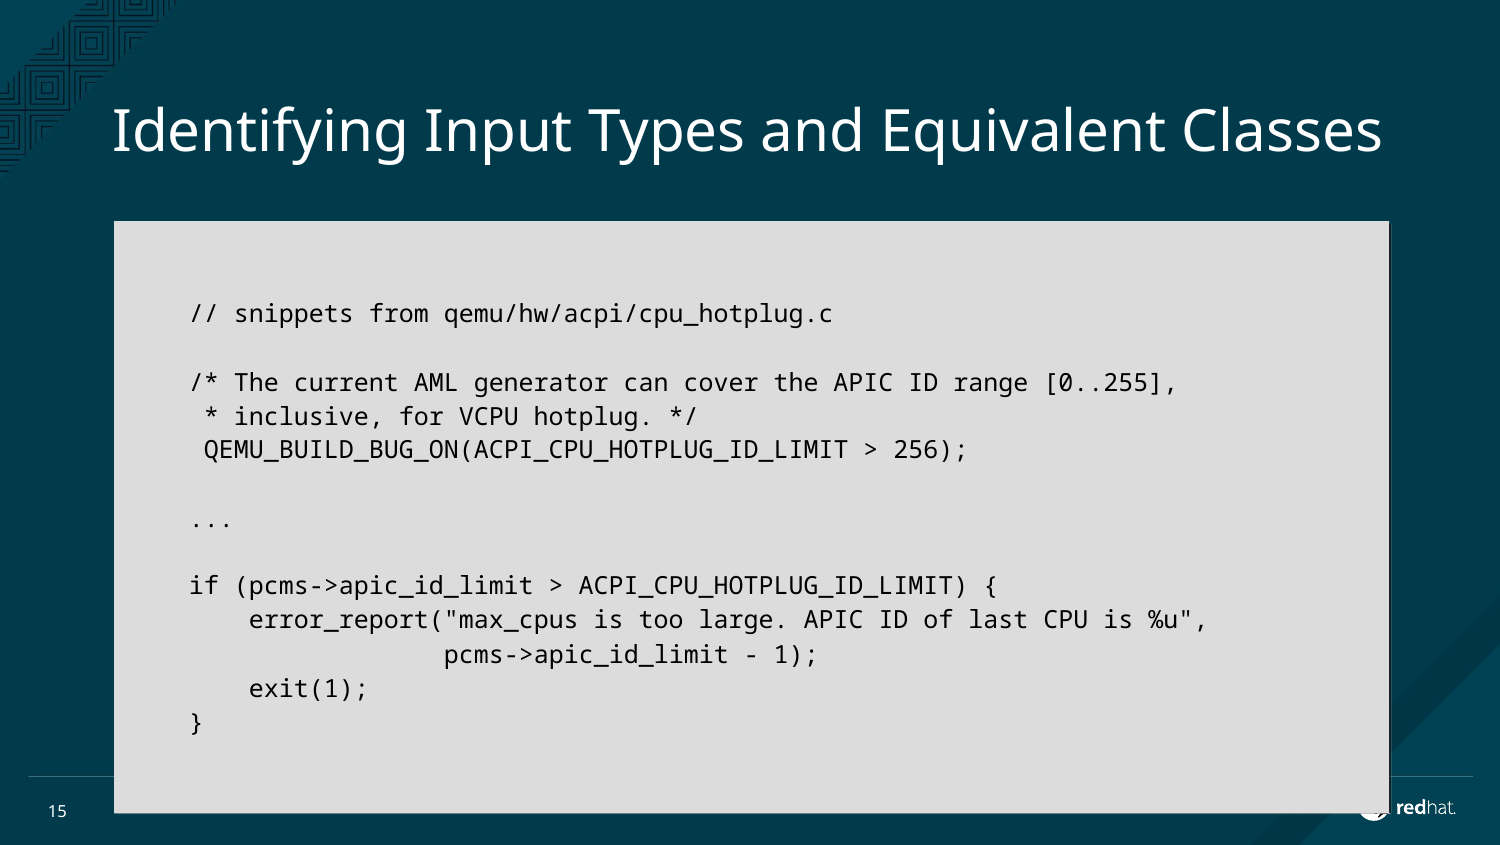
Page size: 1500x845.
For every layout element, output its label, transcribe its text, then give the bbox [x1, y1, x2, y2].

title Identifying Input Types and Equivalent Classes [112, 0, 1388, 169]
text_box // snippets from qemu/hw/acpi/cpu_hotplug.c /* The current AML generator can cover the APIC ID range [0..255], * inclusive, for VCPU hotplug. */ QEMU_BUILD_BUG_ON(ACPI_CPU_HOTPLUG_ID_LIMIT > 256); ... if (pcms->apic_id_limit > ACPI_CPU_HOTPLUG_ID_LIMIT) { error_report("max_cpus is too large. APIC ID of last CPU is %u", pcms->apic_id_limit - 1); exit(1); } [114, 221, 1390, 746]
picture [99, 38, 103, 49]
